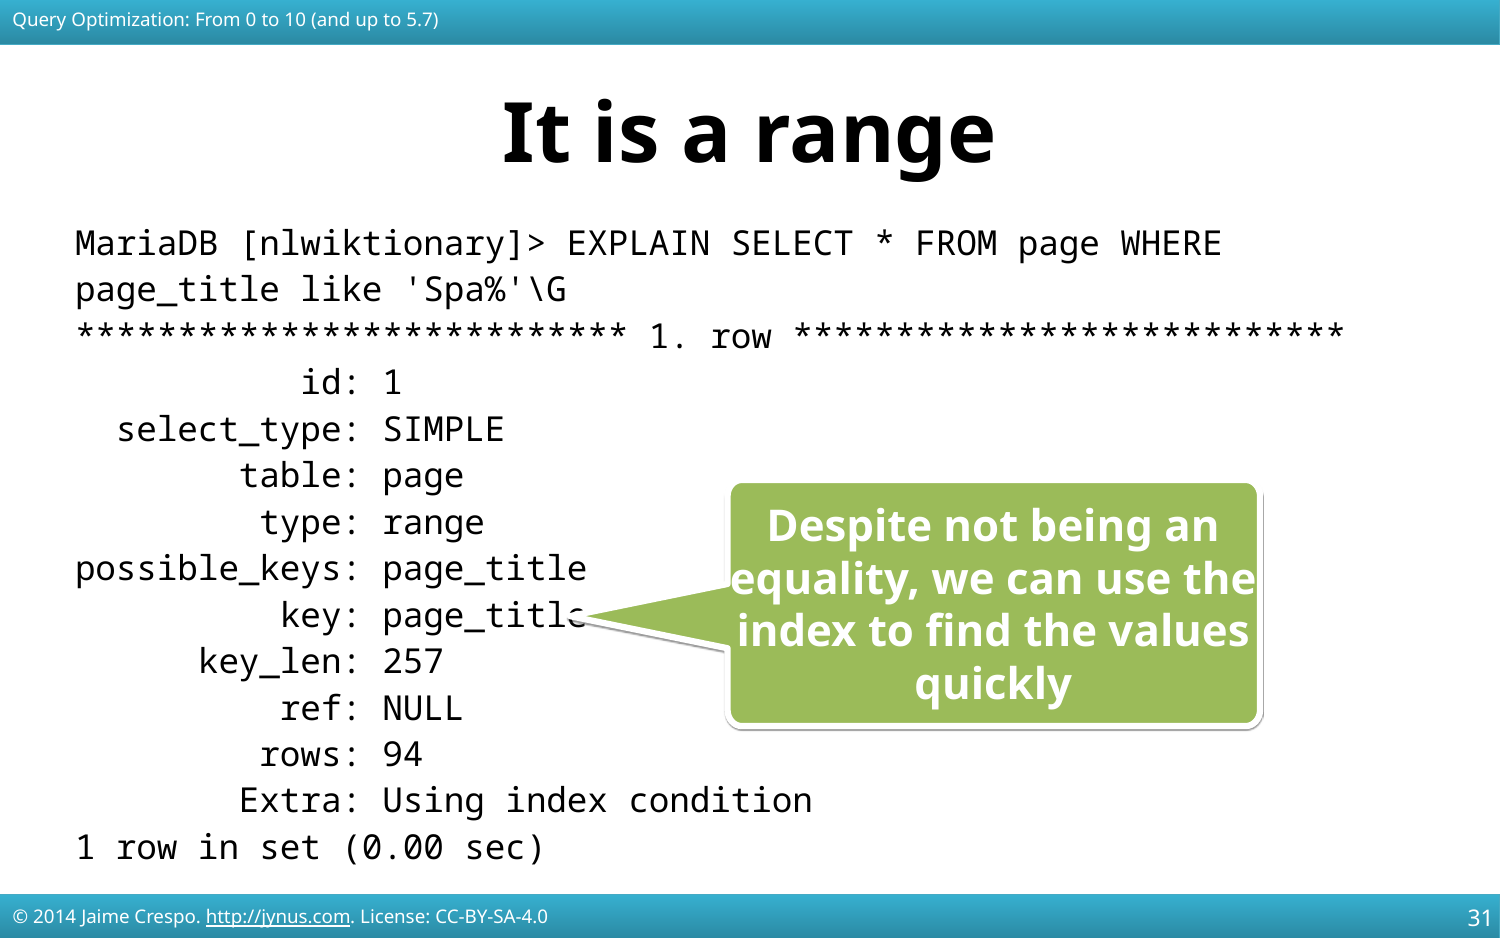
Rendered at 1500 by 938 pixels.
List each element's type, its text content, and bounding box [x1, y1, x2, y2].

list MariaDB [nlwiktionary]> EXPLAIN SELECT * FROM page WHERE page_title like 'Spa%'\G *************************** 1. row *************************** id: 1 select_type: SIMPLE table: page type: range possible_keys: page_title key: page_title key_len: 257 ref: NULL rows: 94 Extra: Using index condition 1 row in set (0.00 sec) [75, 218, 1425, 876]
text_box Despite not being an equality, we can use the index to find the values quickly [570, 479, 1261, 727]
title It is a range [75, 41, 1425, 218]
